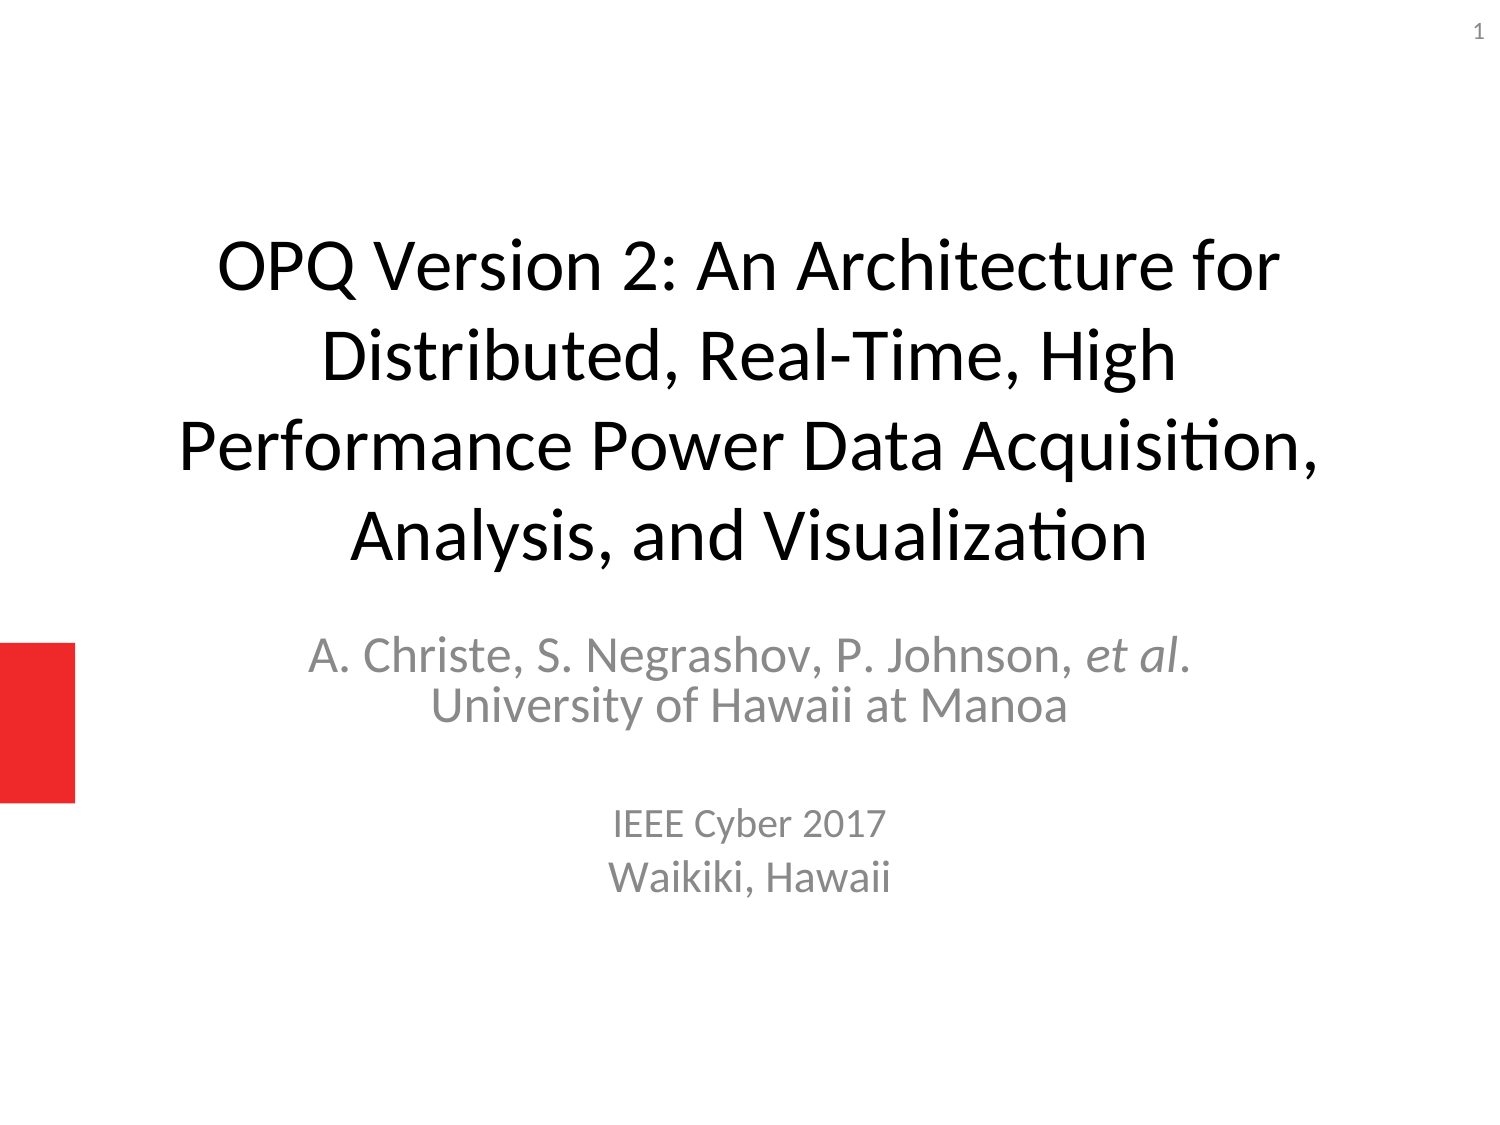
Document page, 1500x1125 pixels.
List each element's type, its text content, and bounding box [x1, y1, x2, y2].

text_box A. Christe, S. Negrashov, P. Johnson, et al. University of Hawaii at Manoa IEEE Cyber 2017 Waikiki, Hawaii [225, 624, 1276, 913]
text_box OPQ Version 2: An Architecture for Distributed, Real-Time, High Performance Power Data Acquisition, Analysis, and Visualization [112, 274, 1388, 517]
text_box <number> [1137, 0, 1500, 60]
